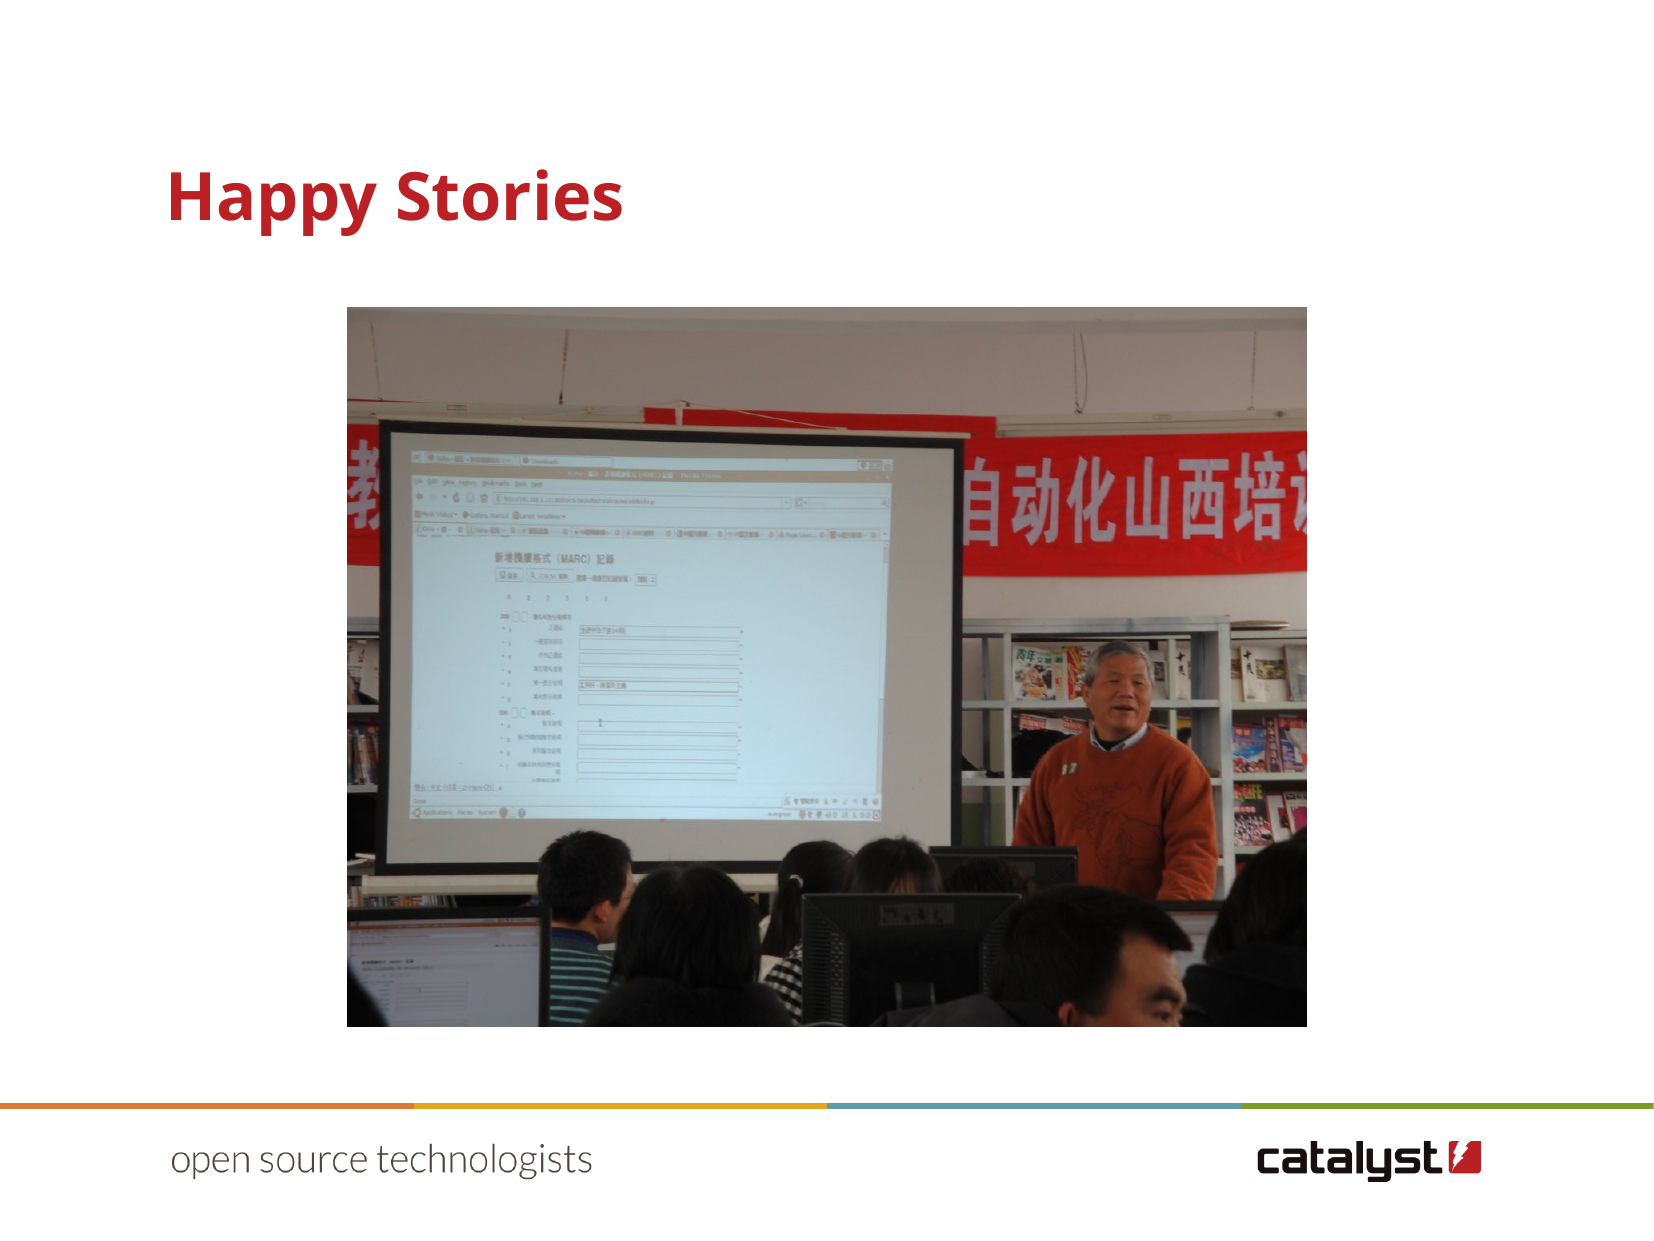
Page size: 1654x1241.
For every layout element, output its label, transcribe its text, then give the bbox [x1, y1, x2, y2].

picture [347, 307, 1307, 1027]
picture [0, 1103, 1654, 1182]
title Happy Stories [165, 90, 1489, 298]
